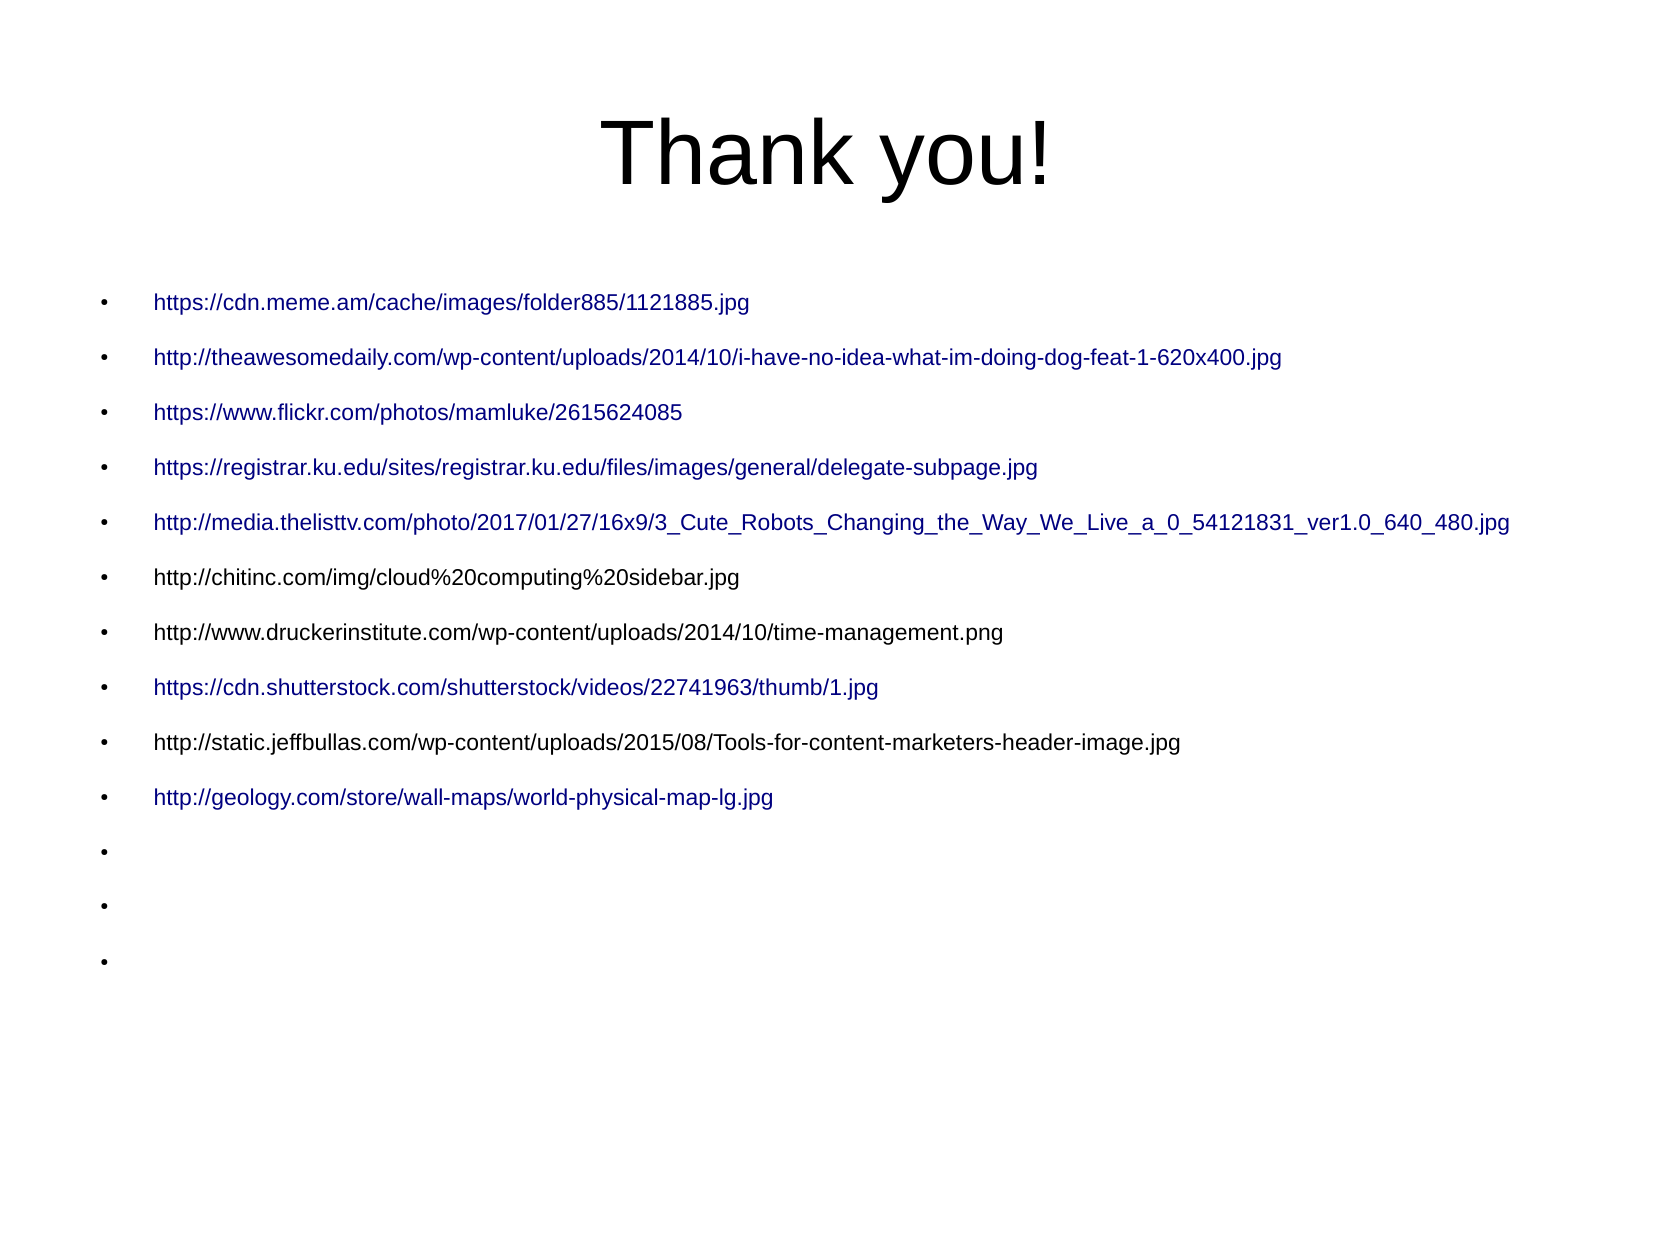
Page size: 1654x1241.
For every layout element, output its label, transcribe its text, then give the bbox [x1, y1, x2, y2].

list https://cdn.meme.am/cache/images/folder885/1121885.jpg http://theawesomedaily.com/wp-content/uploads/2014/10/i-have-no-idea-what-im-doing-dog-feat-1-620x400.jpg https://www.flickr.com/photos/mamluke/2615624085 https://registrar.ku.edu/sites/registrar.ku.edu/files/images/general/delegate-subpage.jpg http://media.thelisttv.com/photo/2017/01/27/16x9/3_Cute_Robots_Changing_the_Way_We_Live_a_0_54121831_ver1.0_640_480.jpg http://chitinc.com/img/cloud%20computing%20sidebar.jpg http://www.druckerinstitute.com/wp-content/uploads/2014/10/time-management.png https://cdn.shutterstock.com/shutterstock/videos/22741963/thumb/1.jpg http://static.jeffbullas.com/wp-content/uploads/2015/08/Tools-for-content-marketers-header-image.jpg http://geology.com/store/wall-maps/world-physical-map-lg.jpg [82, 290, 1571, 1010]
title Thank you! [82, 49, 1571, 257]
